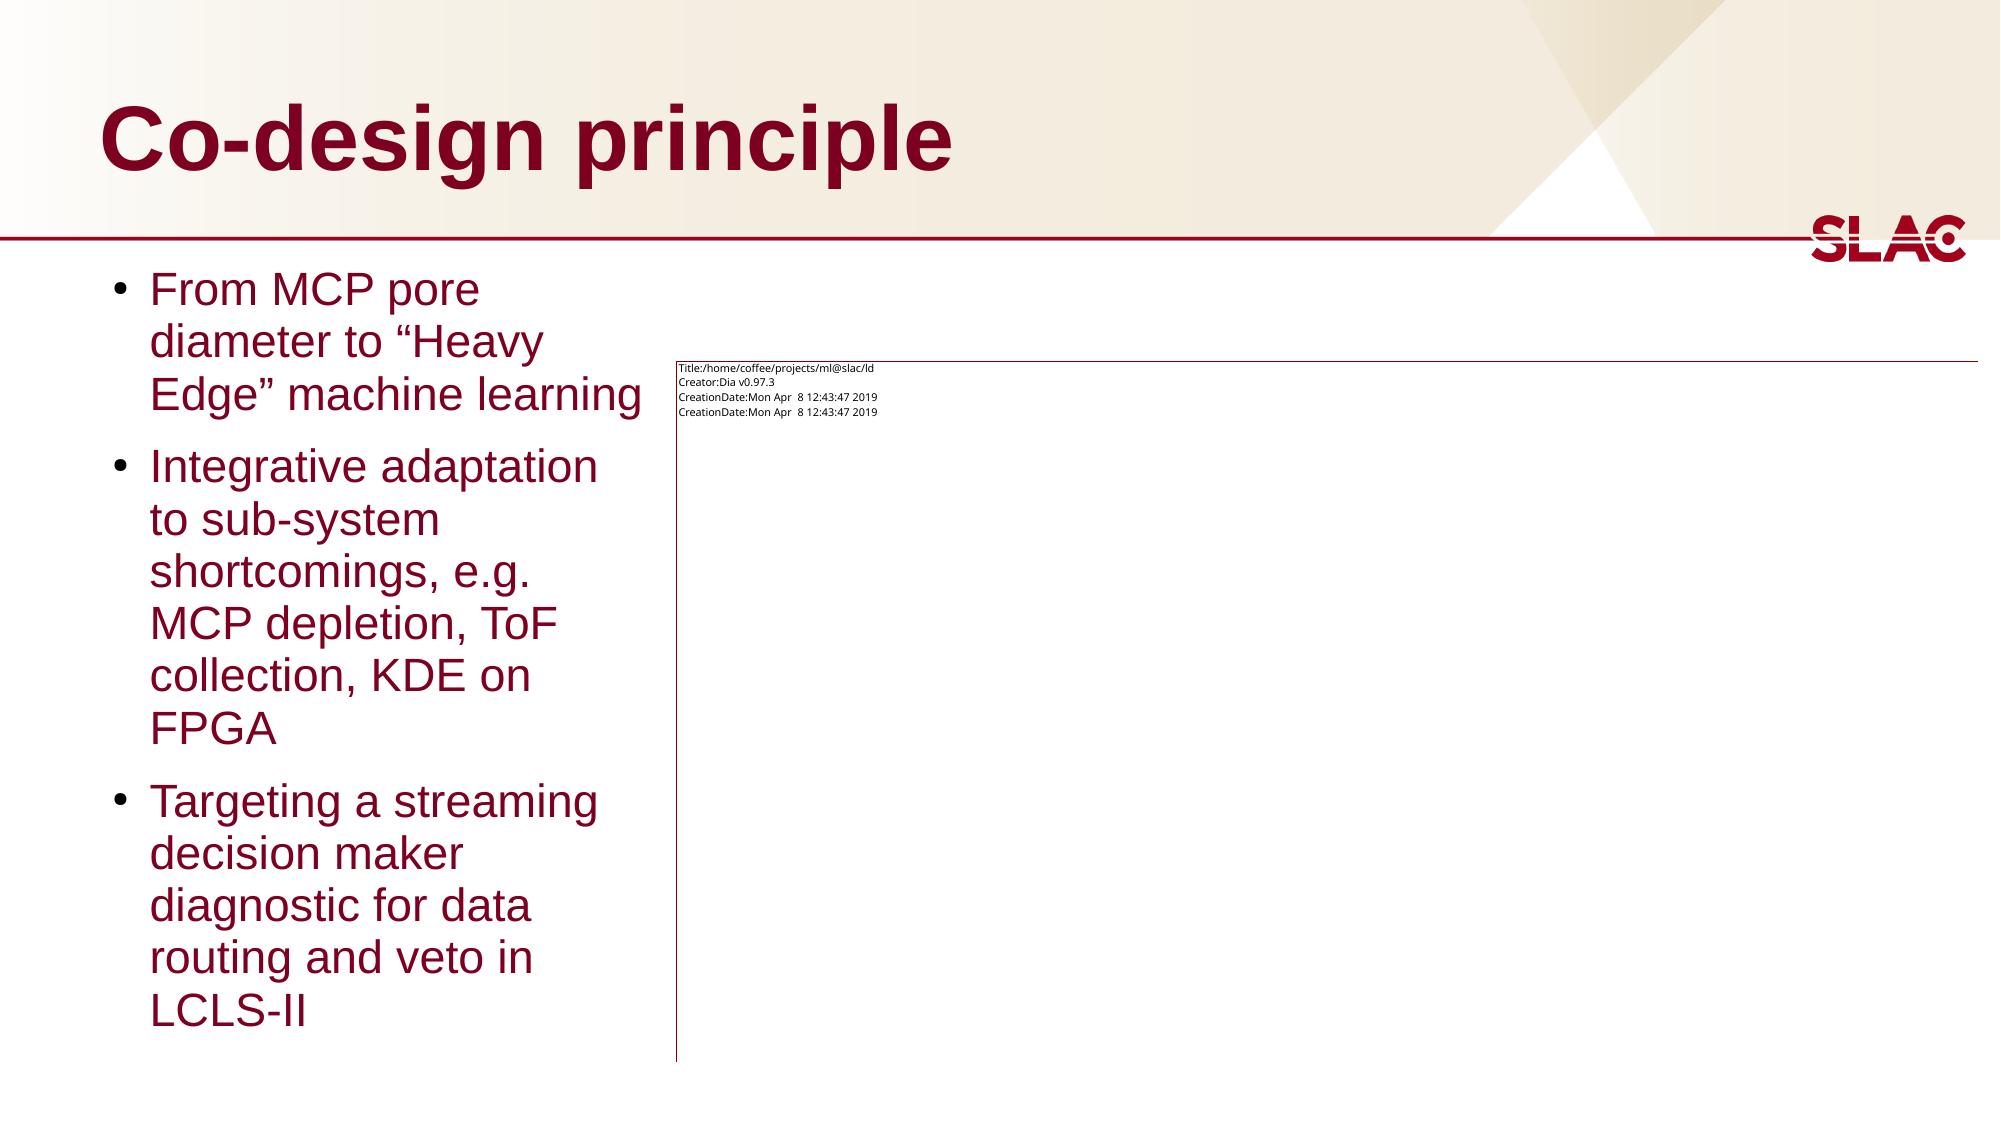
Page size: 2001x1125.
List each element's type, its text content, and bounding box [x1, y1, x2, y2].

list From MCP pore diameter to “Heavy Edge” machine learning Integrative adaptation to sub-system shortcomings, e.g. MCP depletion, ToF collection, KDE on FPGA Targeting a streaming decision maker diagnostic for data routing and veto in LCLS-II [99, 263, 646, 1081]
title Co-design principle [99, 44, 1900, 233]
picture [0, 0, 2001, 262]
picture [675, 360, 1978, 1062]
